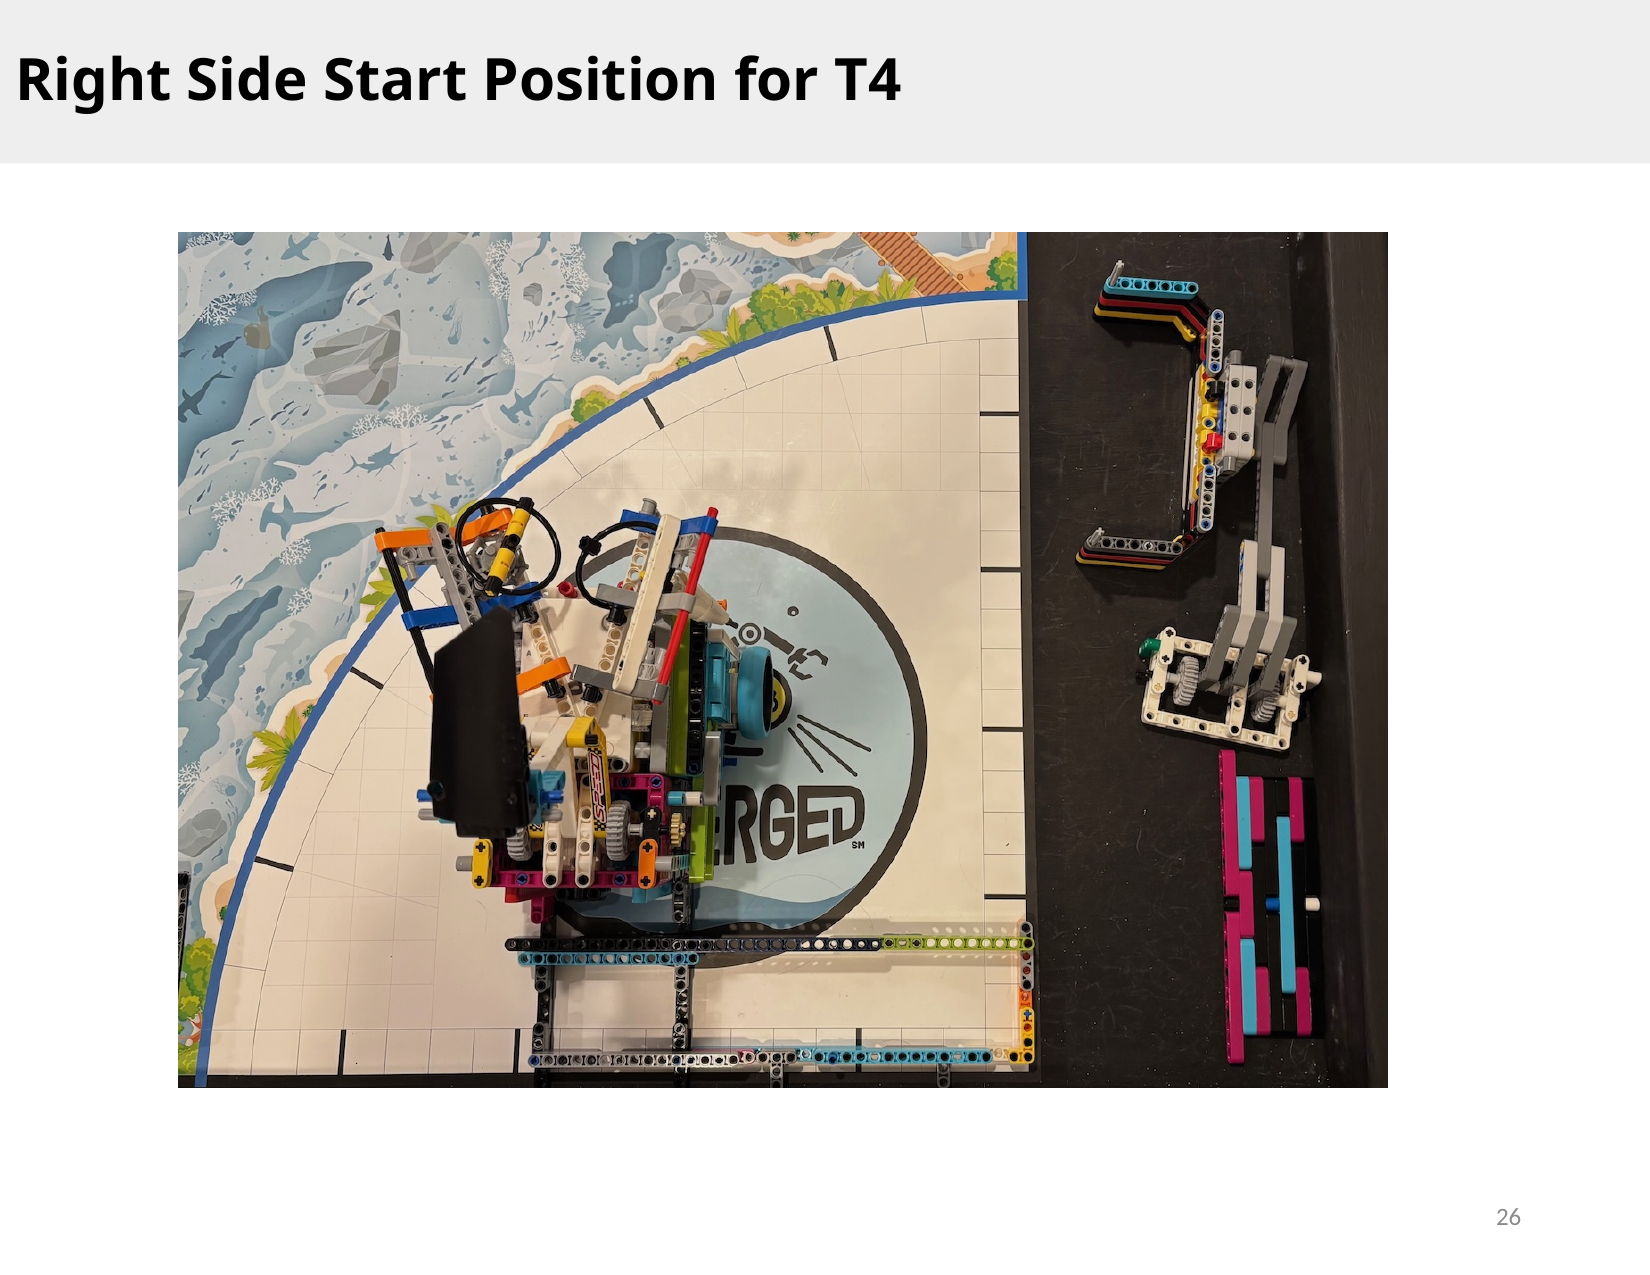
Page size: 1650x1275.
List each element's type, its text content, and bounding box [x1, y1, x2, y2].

title Right Side Start Position for T4 [0, 0, 1650, 164]
picture [178, 232, 1388, 1088]
